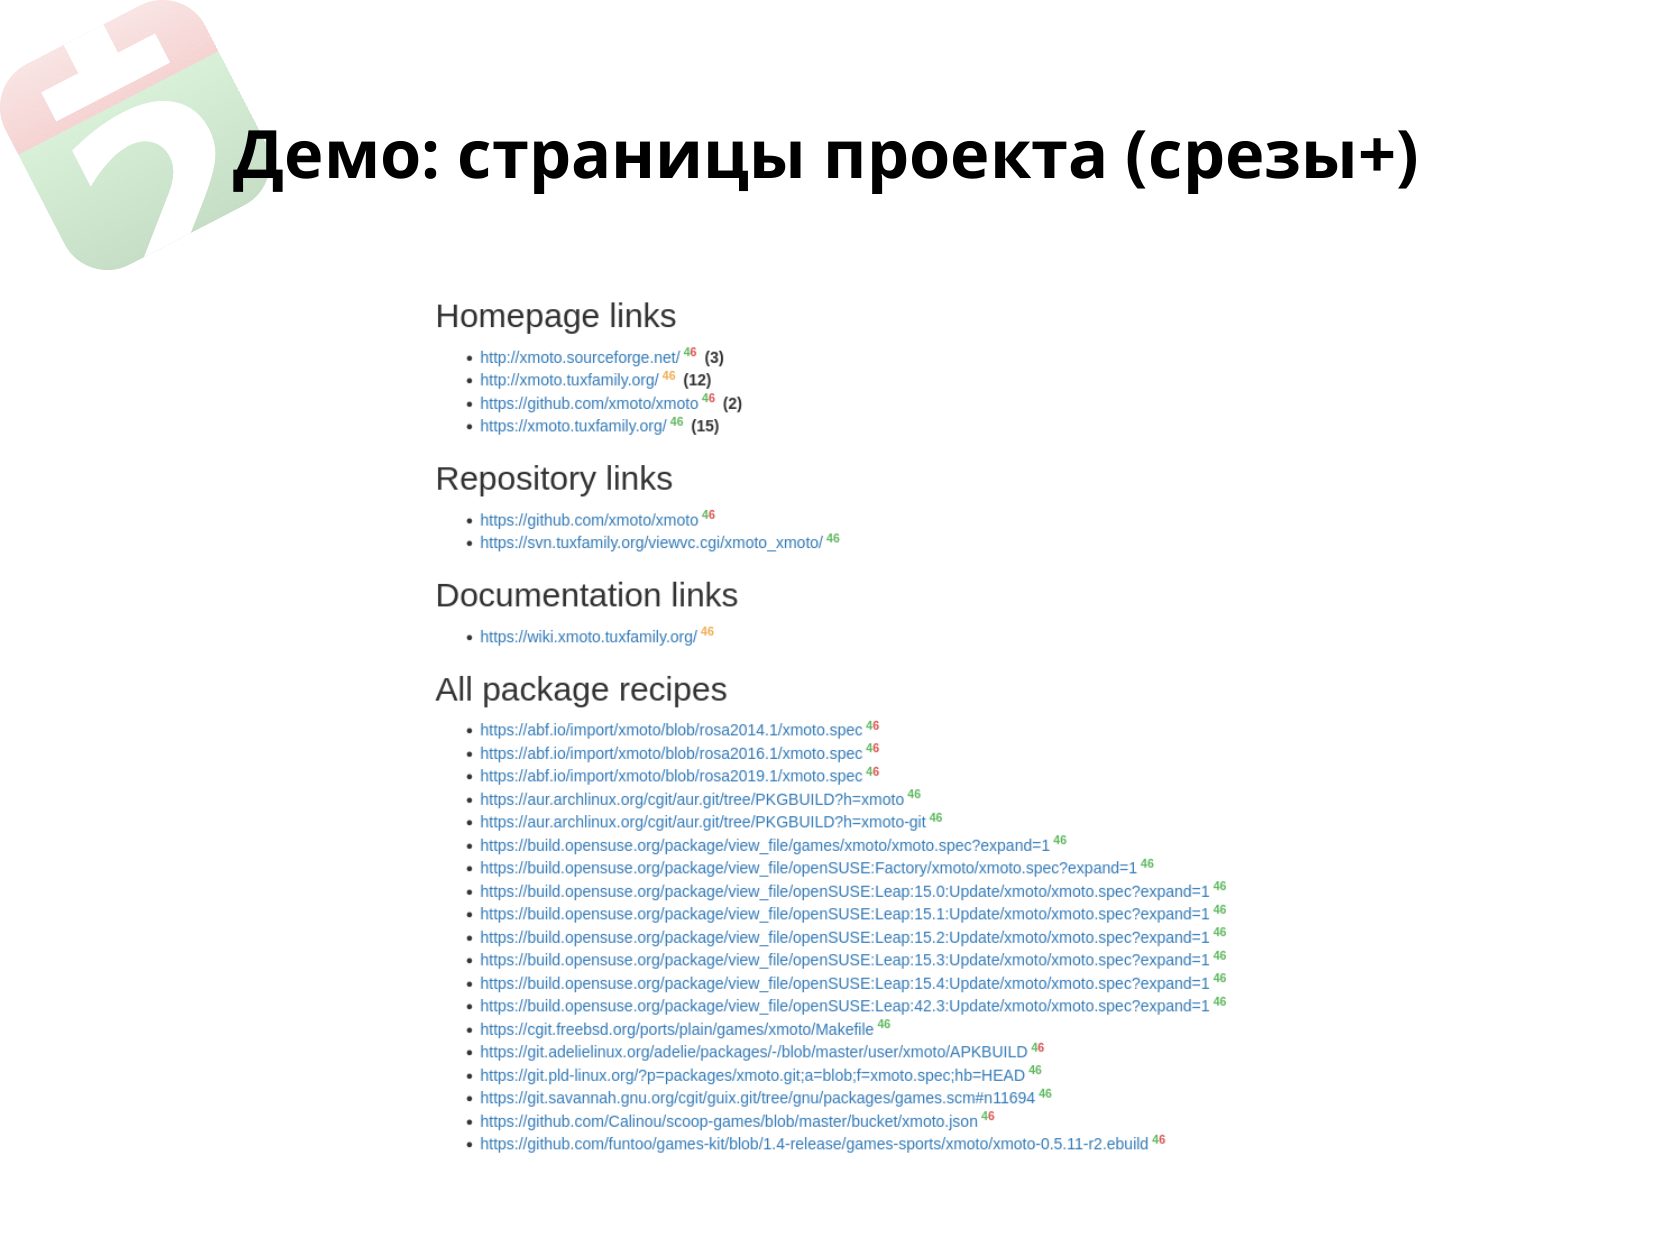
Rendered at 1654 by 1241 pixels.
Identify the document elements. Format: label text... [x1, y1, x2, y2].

title Демо: страницы проекта (срезы+) [82, 49, 1571, 257]
picture [394, 289, 1260, 1155]
